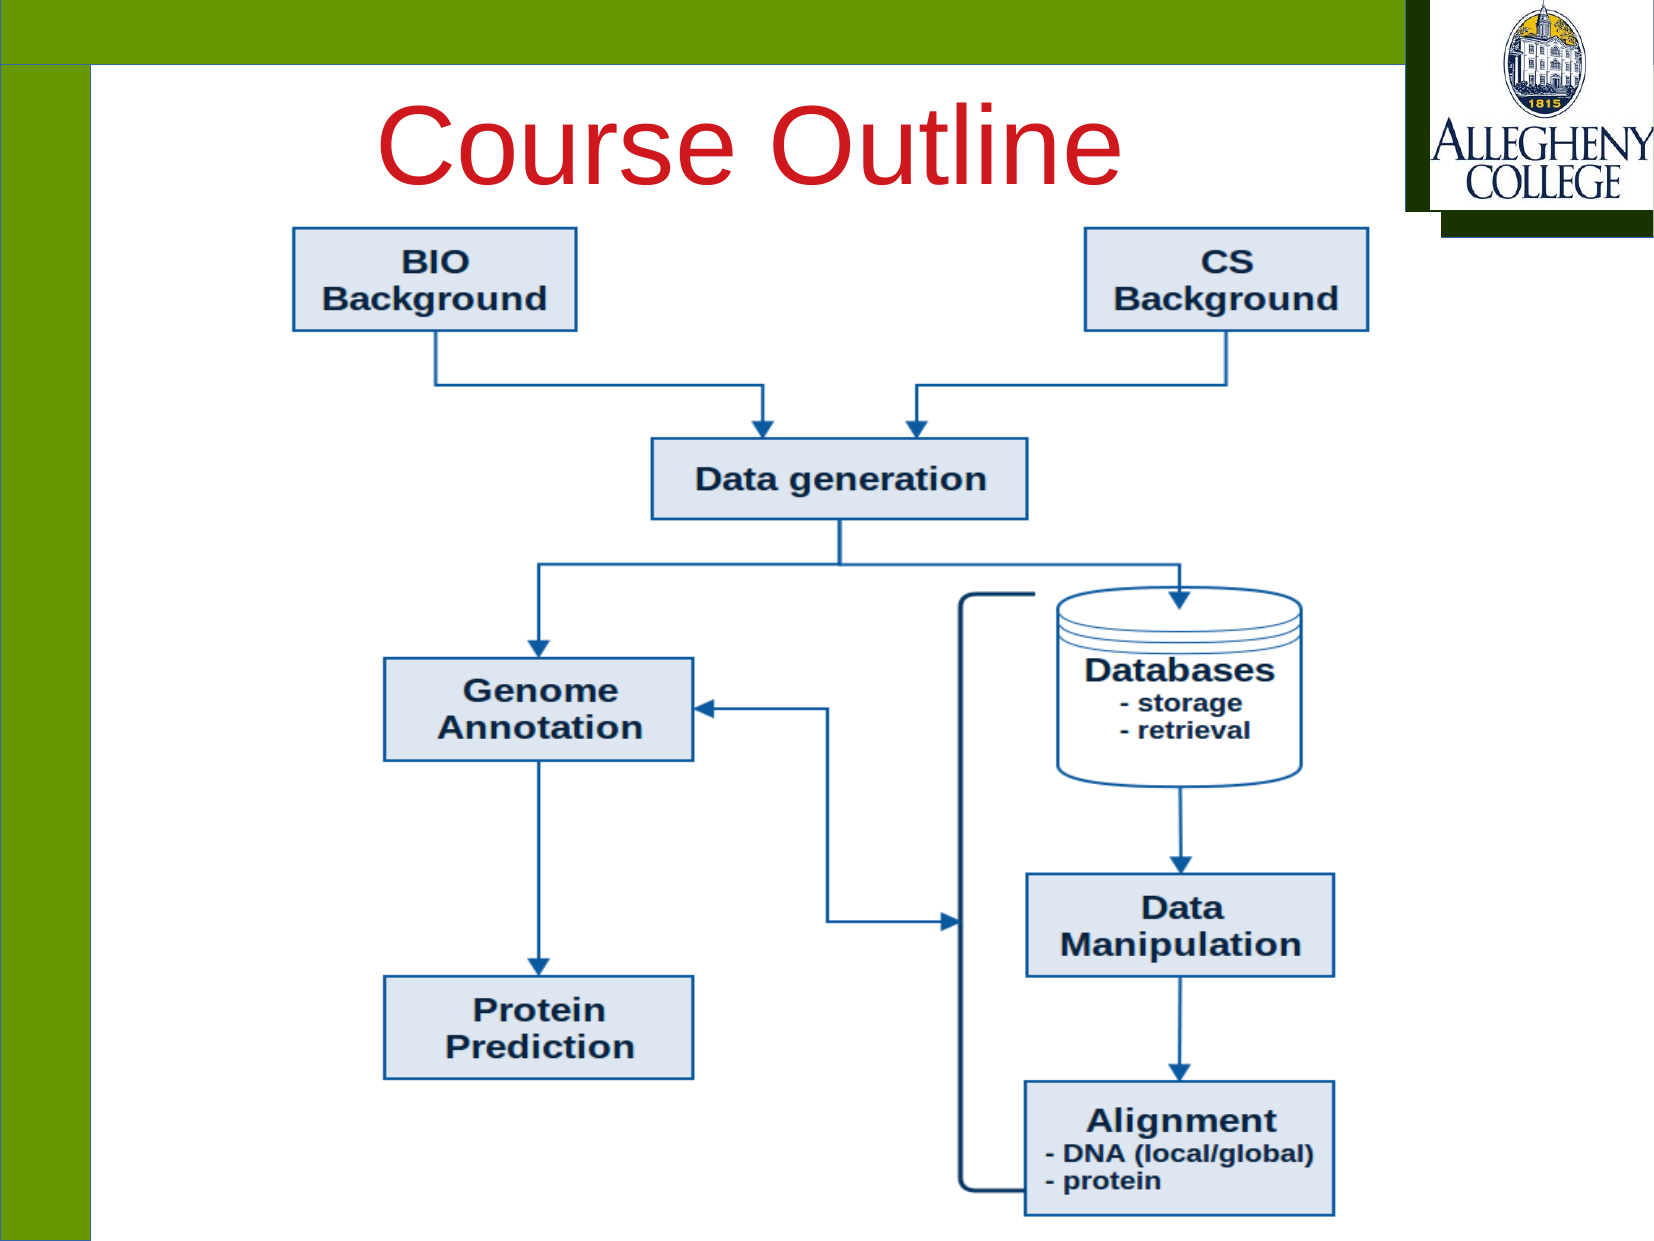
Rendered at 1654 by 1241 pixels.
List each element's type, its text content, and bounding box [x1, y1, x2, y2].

text_box [0, 0, 1654, 1241]
text_box Course Outline [75, 57, 1425, 221]
picture [260, 212, 1441, 1241]
picture [1430, 0, 1654, 210]
